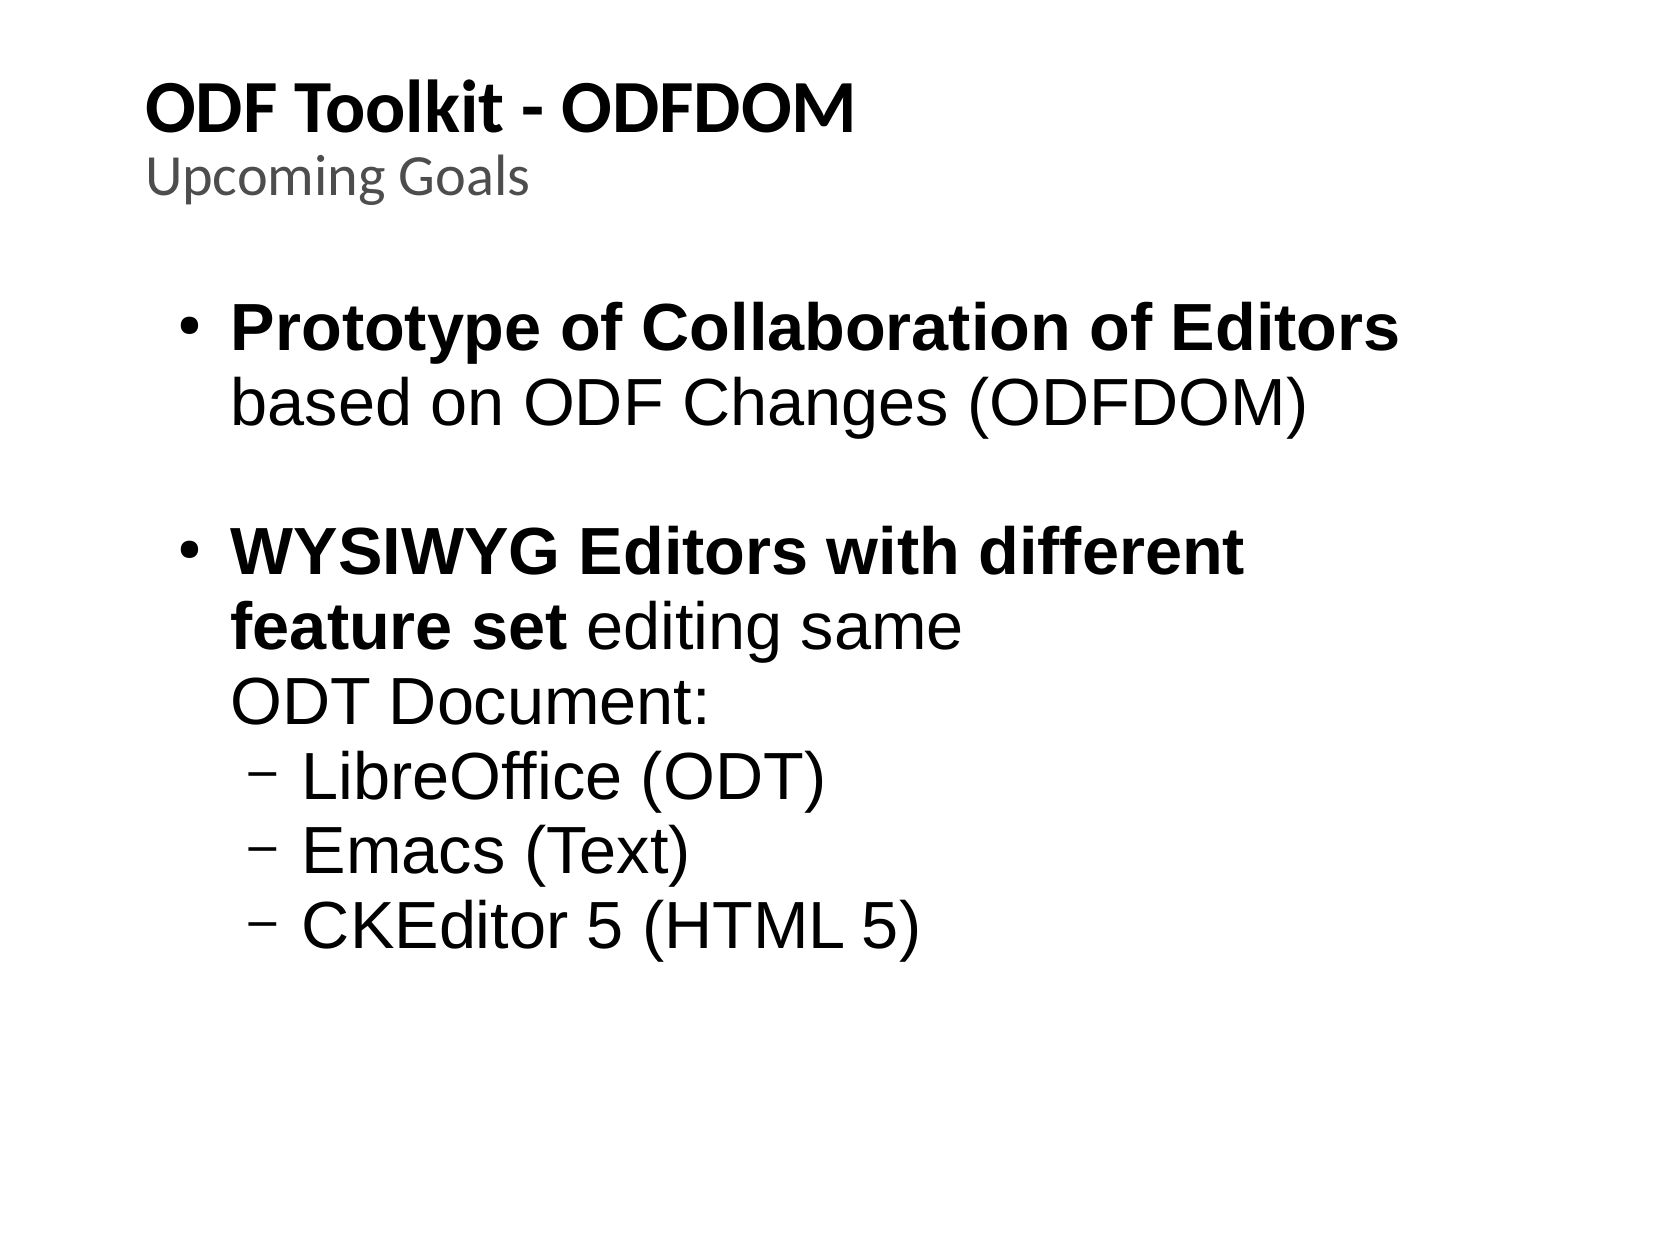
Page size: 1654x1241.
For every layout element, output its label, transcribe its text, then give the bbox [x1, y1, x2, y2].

title ODF Toolkit - ODFDOM Upcoming Goals [145, 67, 1388, 220]
text_box Prototype of Collaboration of Editors based on ODF Changes (ODFDOM) WYSIWYG Editors with different feature set editing same ODT Document: LibreOffice (ODT) Emacs (Text) CKEditor 5 (HTML 5) [145, 282, 1423, 1046]
